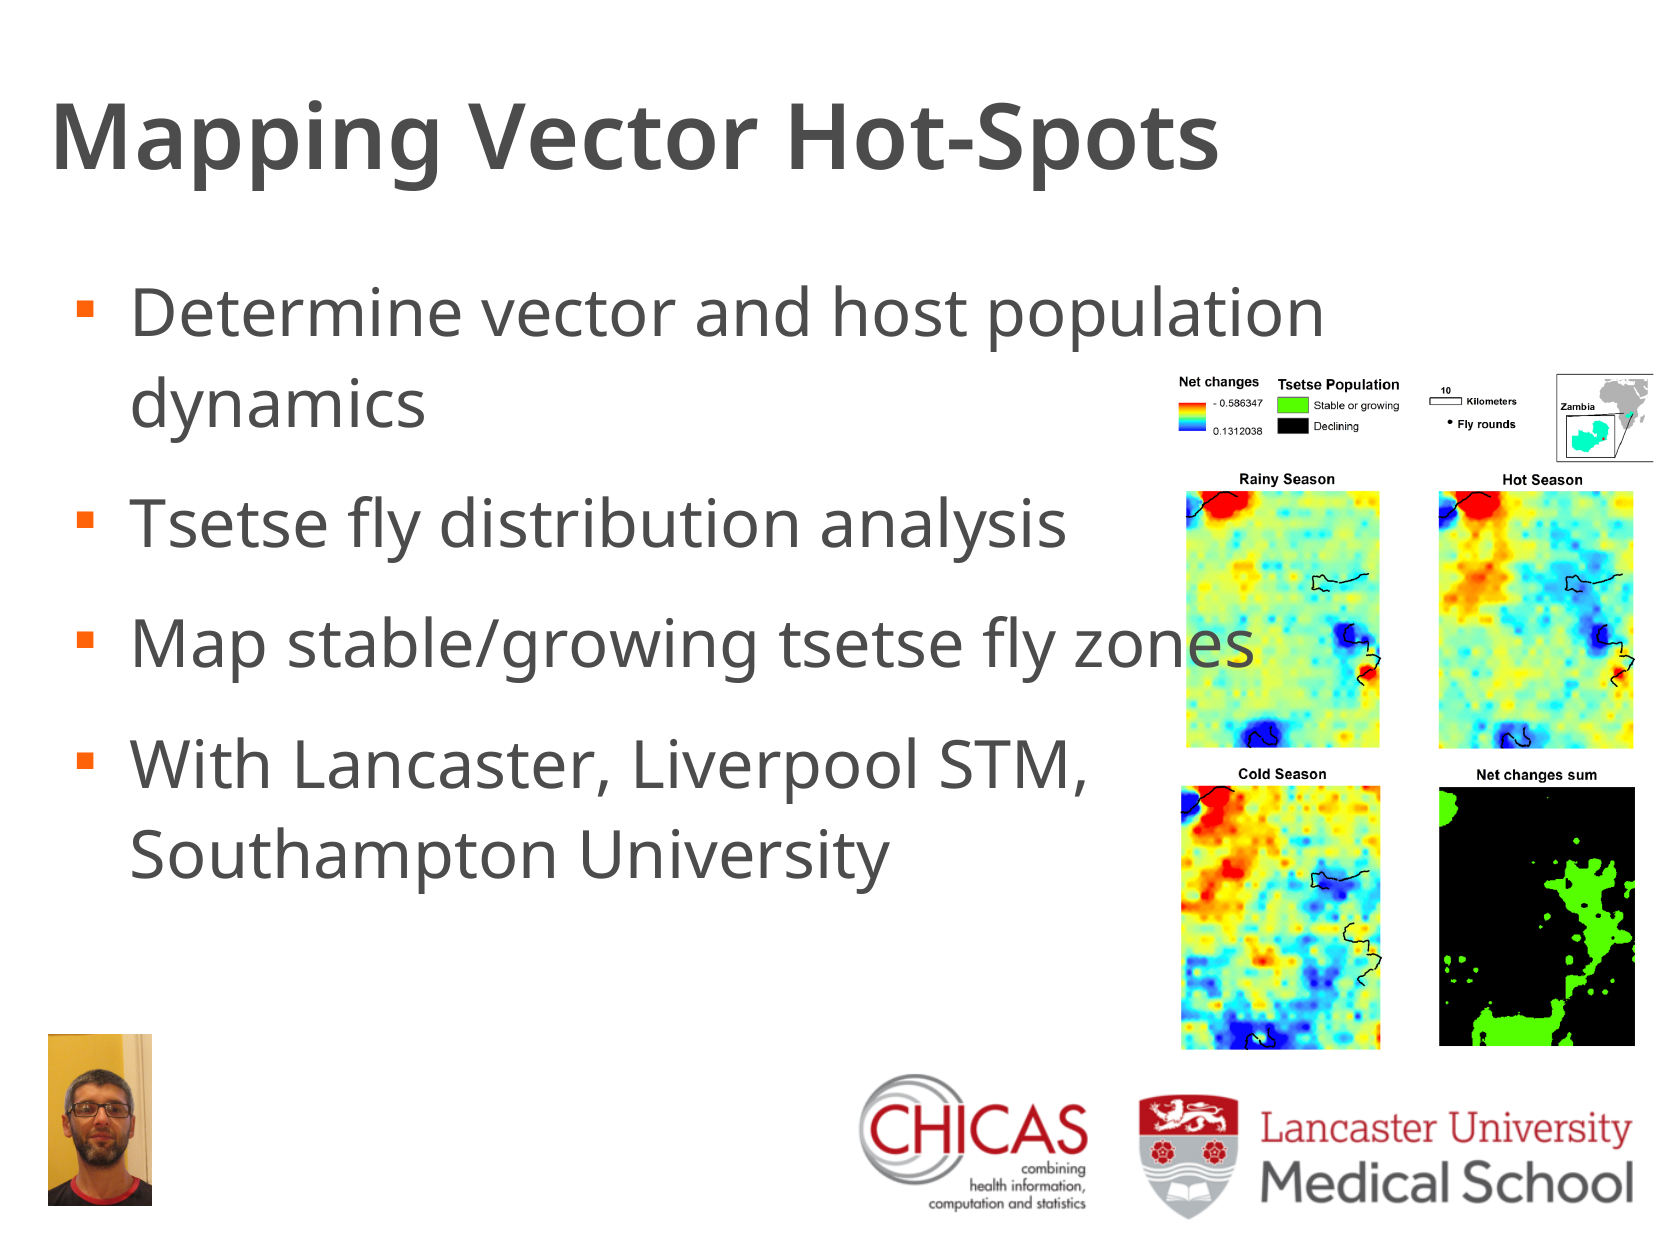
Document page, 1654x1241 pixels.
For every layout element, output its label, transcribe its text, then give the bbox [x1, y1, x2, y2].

list Determine vector and host population dynamics Tsetse fly distribution analysis Map stable/growing tsetse fly zones With Lancaster, Liverpool STM, Southampton University [59, 265, 1350, 1092]
title Mapping Vector Hot-Spots [48, 62, 1270, 206]
picture [48, 4, 1654, 1241]
